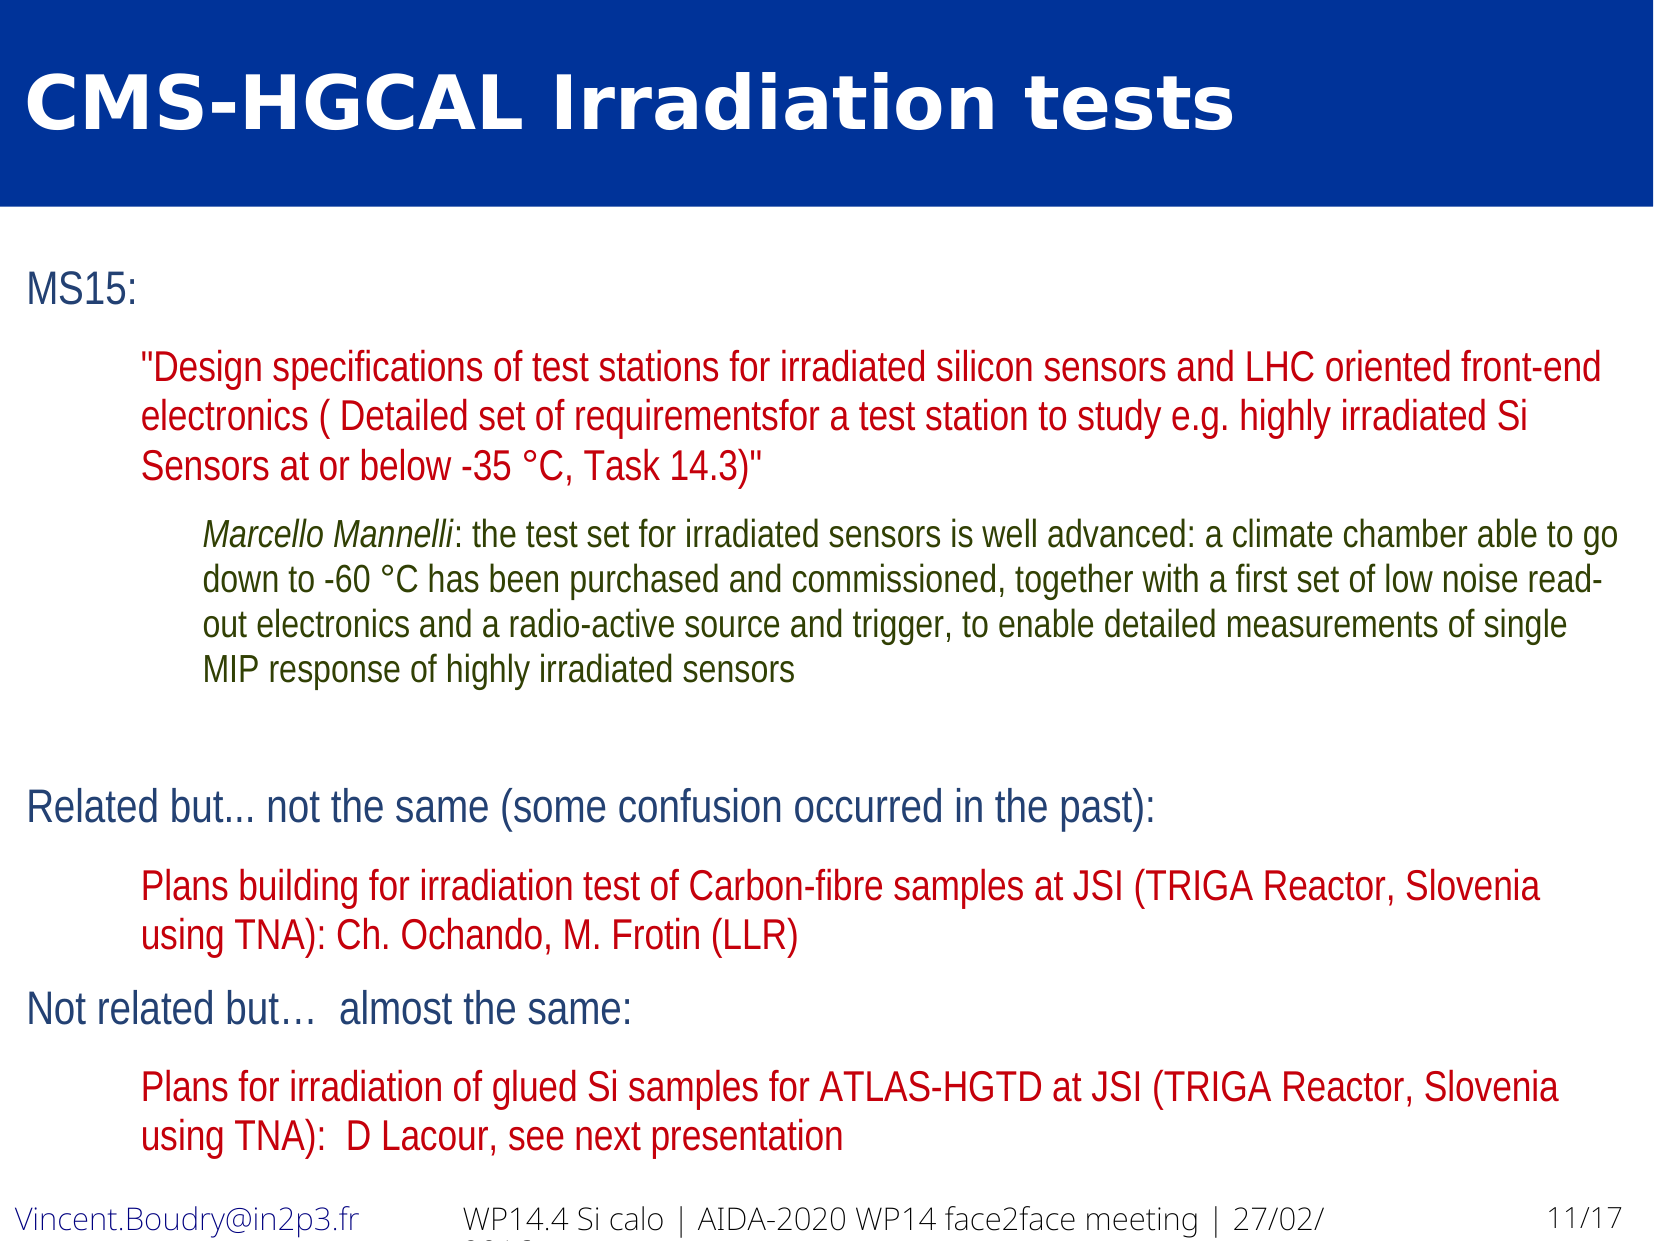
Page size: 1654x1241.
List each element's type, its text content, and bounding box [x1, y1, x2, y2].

title CMS-HGCAL Irradiation tests [24, 17, 1635, 191]
list MS15: "Design specifications of test stations for irradiated silicon sensors and LHC oriented front-end electronics ( Detailed set of requirementsfor a test station to study e.g. highly irradiated Si Sensors at or below -35 °C, Task 14.3)" Marcello Mannelli: the test set for irradiated sensors is well advanced: a climate chamber able to go down to -60 °C has been purchased and commissioned, together with a first set of low noise read-out electronics and a radio-active source and trigger, to enable detailed measurements of single MIP response of highly irradiated sensors Related but... not the same (some confusion occurred in the past): Plans building for irradiation test of Carbon-fibre samples at JSI (TRIGA Reactor, Slovenia using TNA): Ch. Ochando, M. Frotin (LLR) Not related but… almost the same: Plans for irradiation of glued Si samples for ATLAS-HGTD at JSI (TRIGA Reactor, Slovenia using TNA): D Lacour, see next presentation [26, 260, 1631, 1172]
